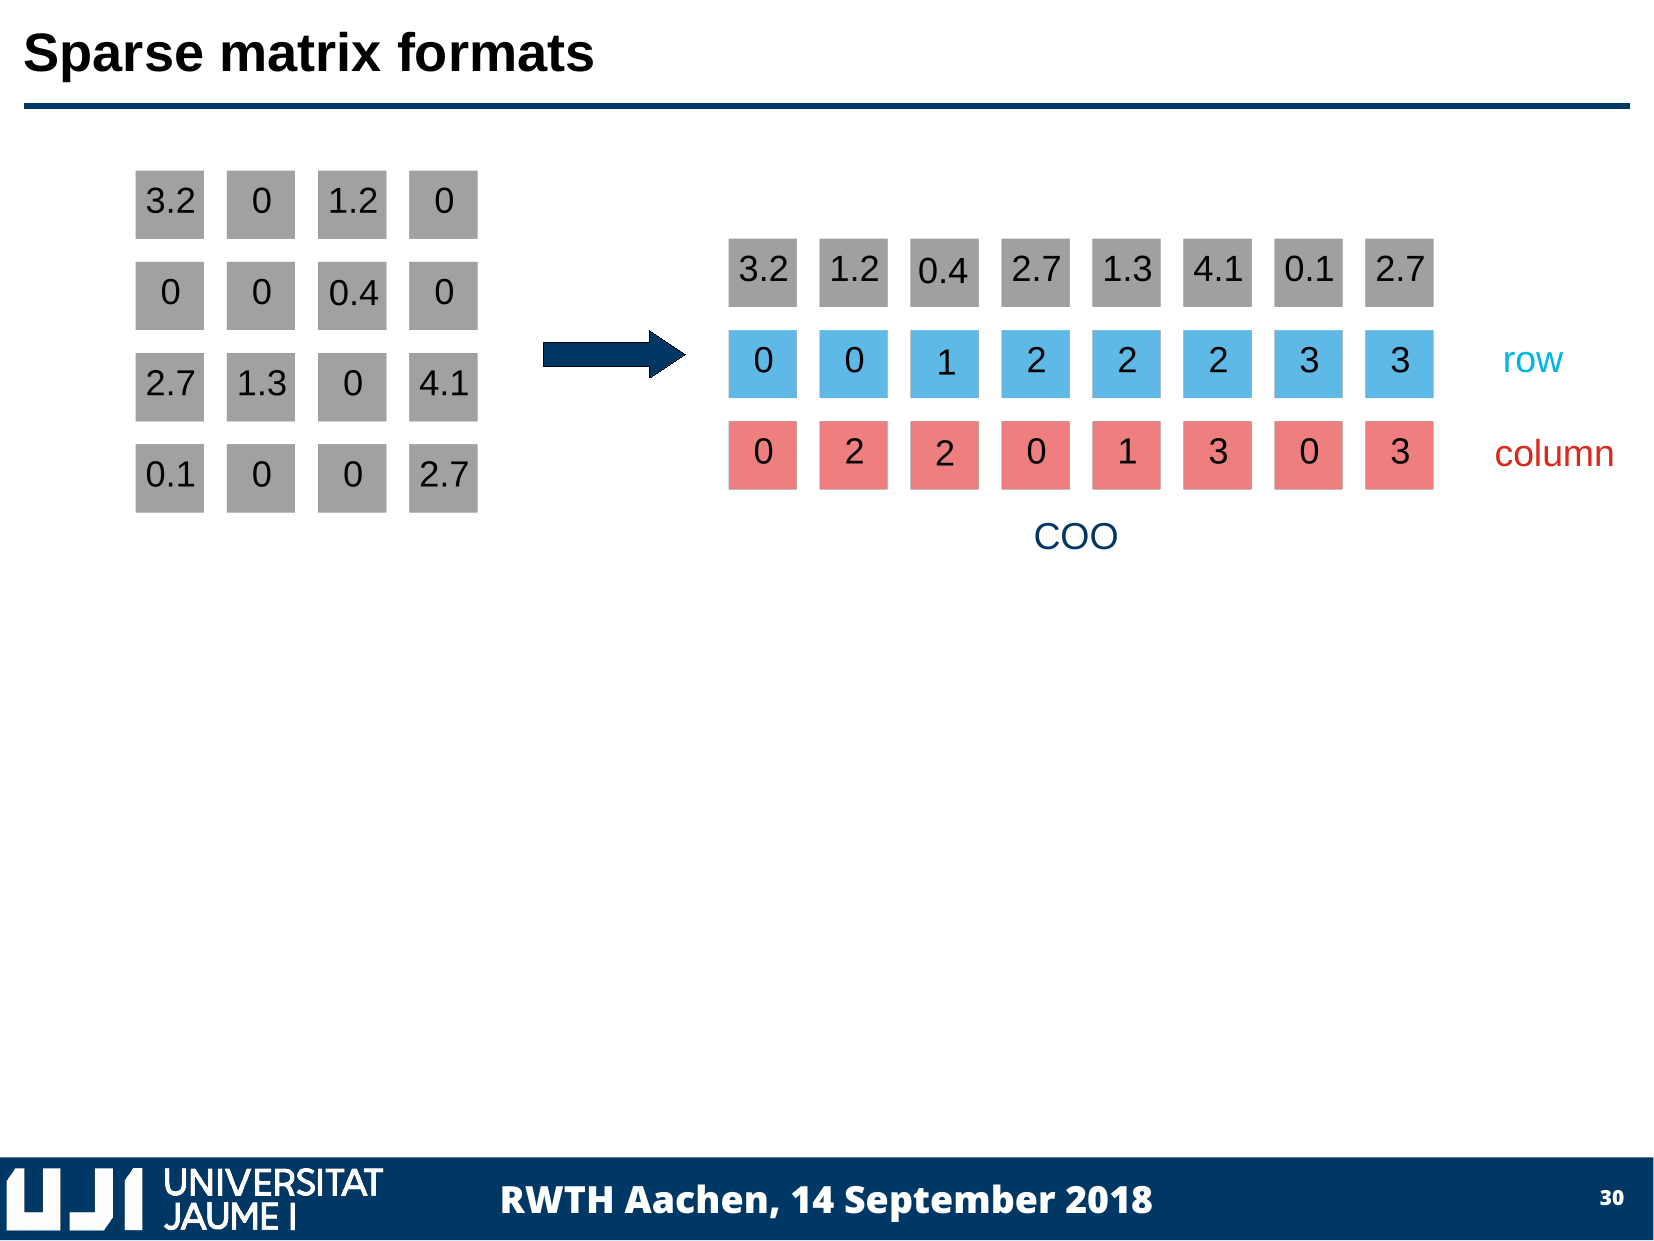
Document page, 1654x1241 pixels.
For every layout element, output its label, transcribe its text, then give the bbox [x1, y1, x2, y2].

title Sparse matrix formats [23, 0, 1630, 107]
text_box [543, 330, 686, 378]
picture [721, 231, 1441, 497]
picture [0, 1158, 390, 1241]
picture [128, 163, 485, 520]
text_box column [1479, 425, 1631, 483]
text_box row [1488, 330, 1579, 388]
text_box COO [1018, 507, 1134, 565]
